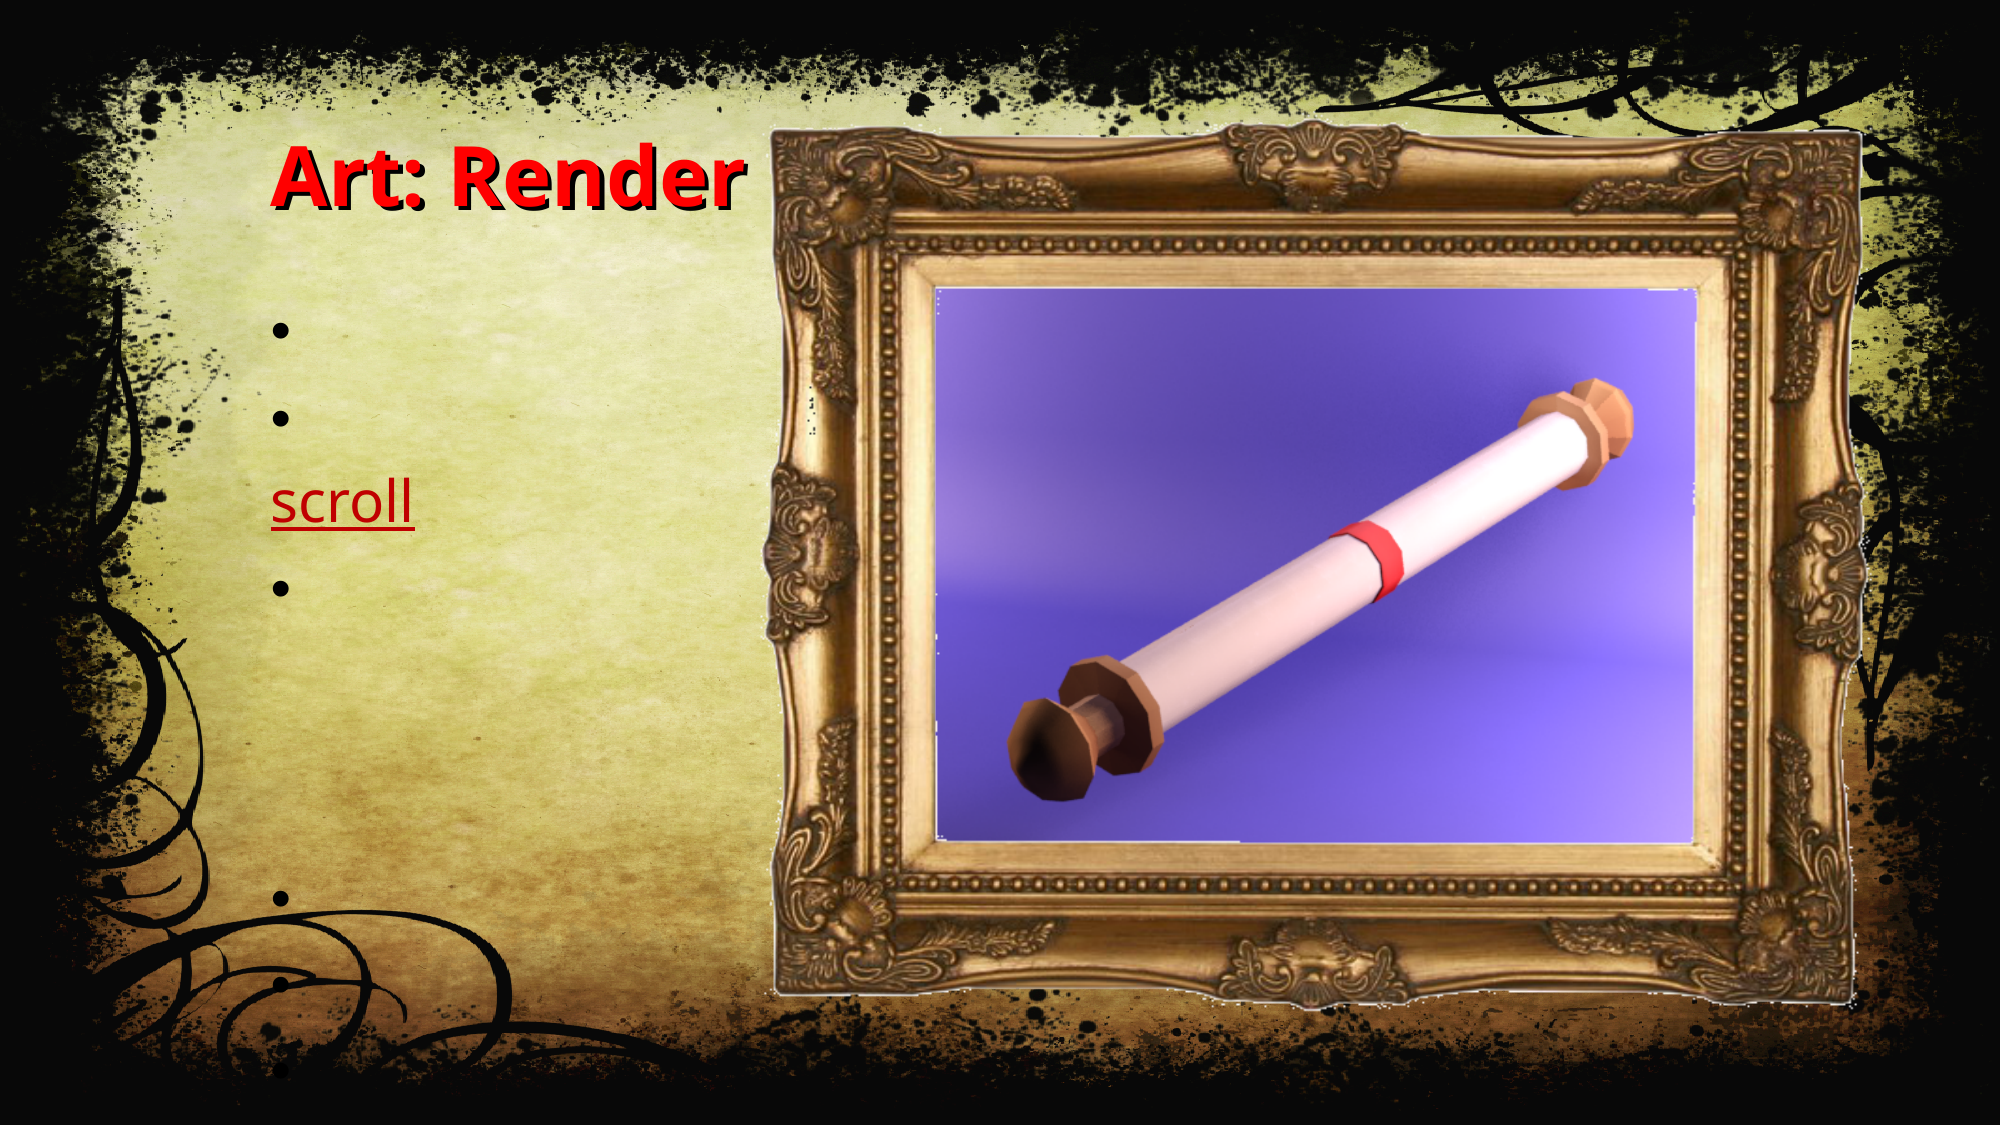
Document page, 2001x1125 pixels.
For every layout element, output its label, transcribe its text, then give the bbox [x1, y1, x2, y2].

title Art: Render [255, 70, 1981, 288]
list scroll [255, 288, 746, 1002]
picture [746, 108, 1874, 1015]
list scroll [1874, 288, 1981, 1002]
